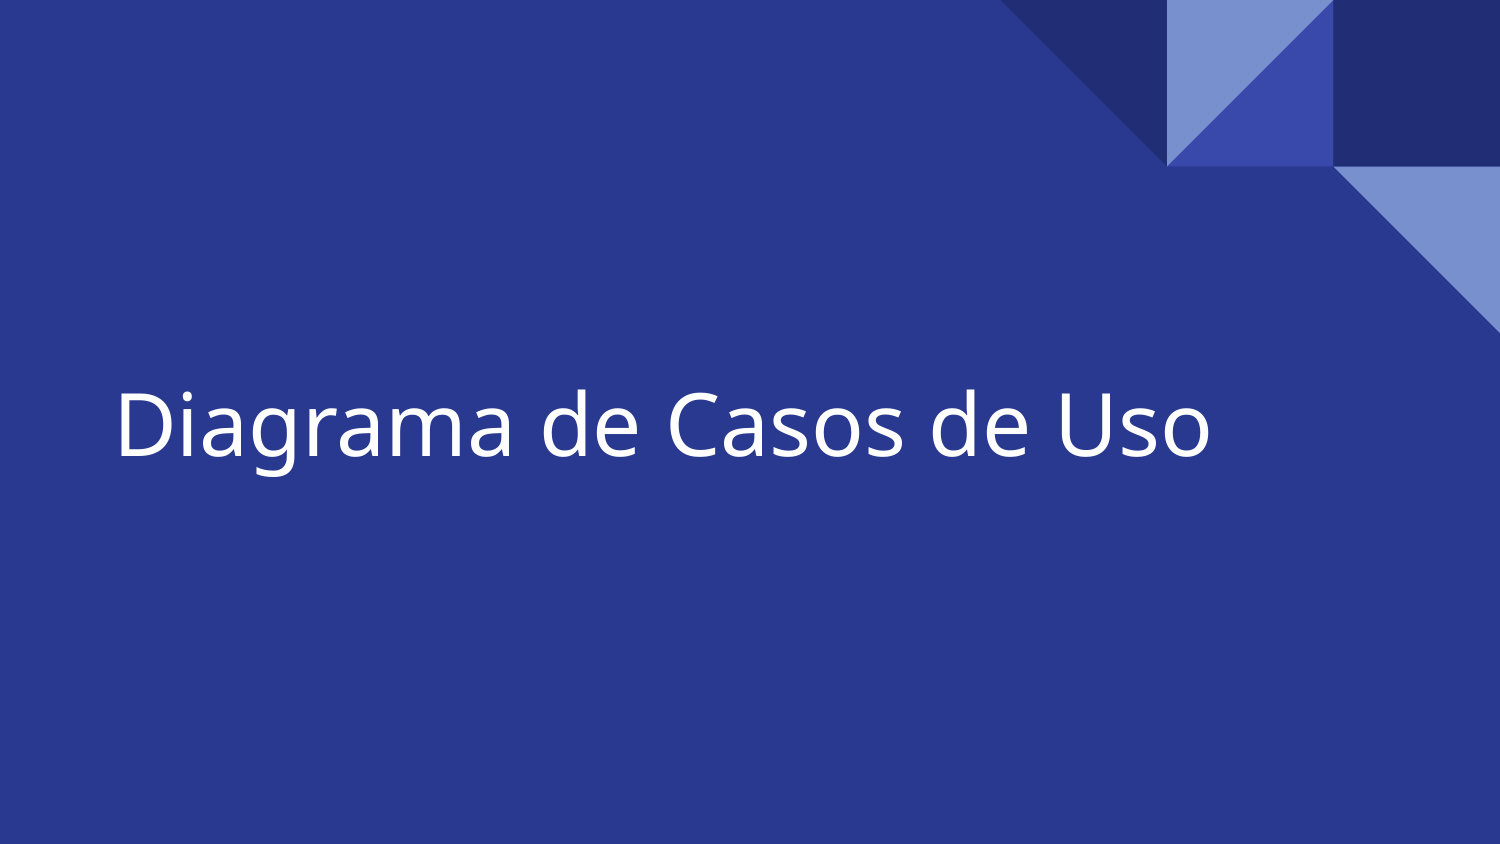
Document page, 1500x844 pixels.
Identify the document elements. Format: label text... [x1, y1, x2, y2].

title Diagrama de Casos de Uso [98, 353, 1447, 491]
